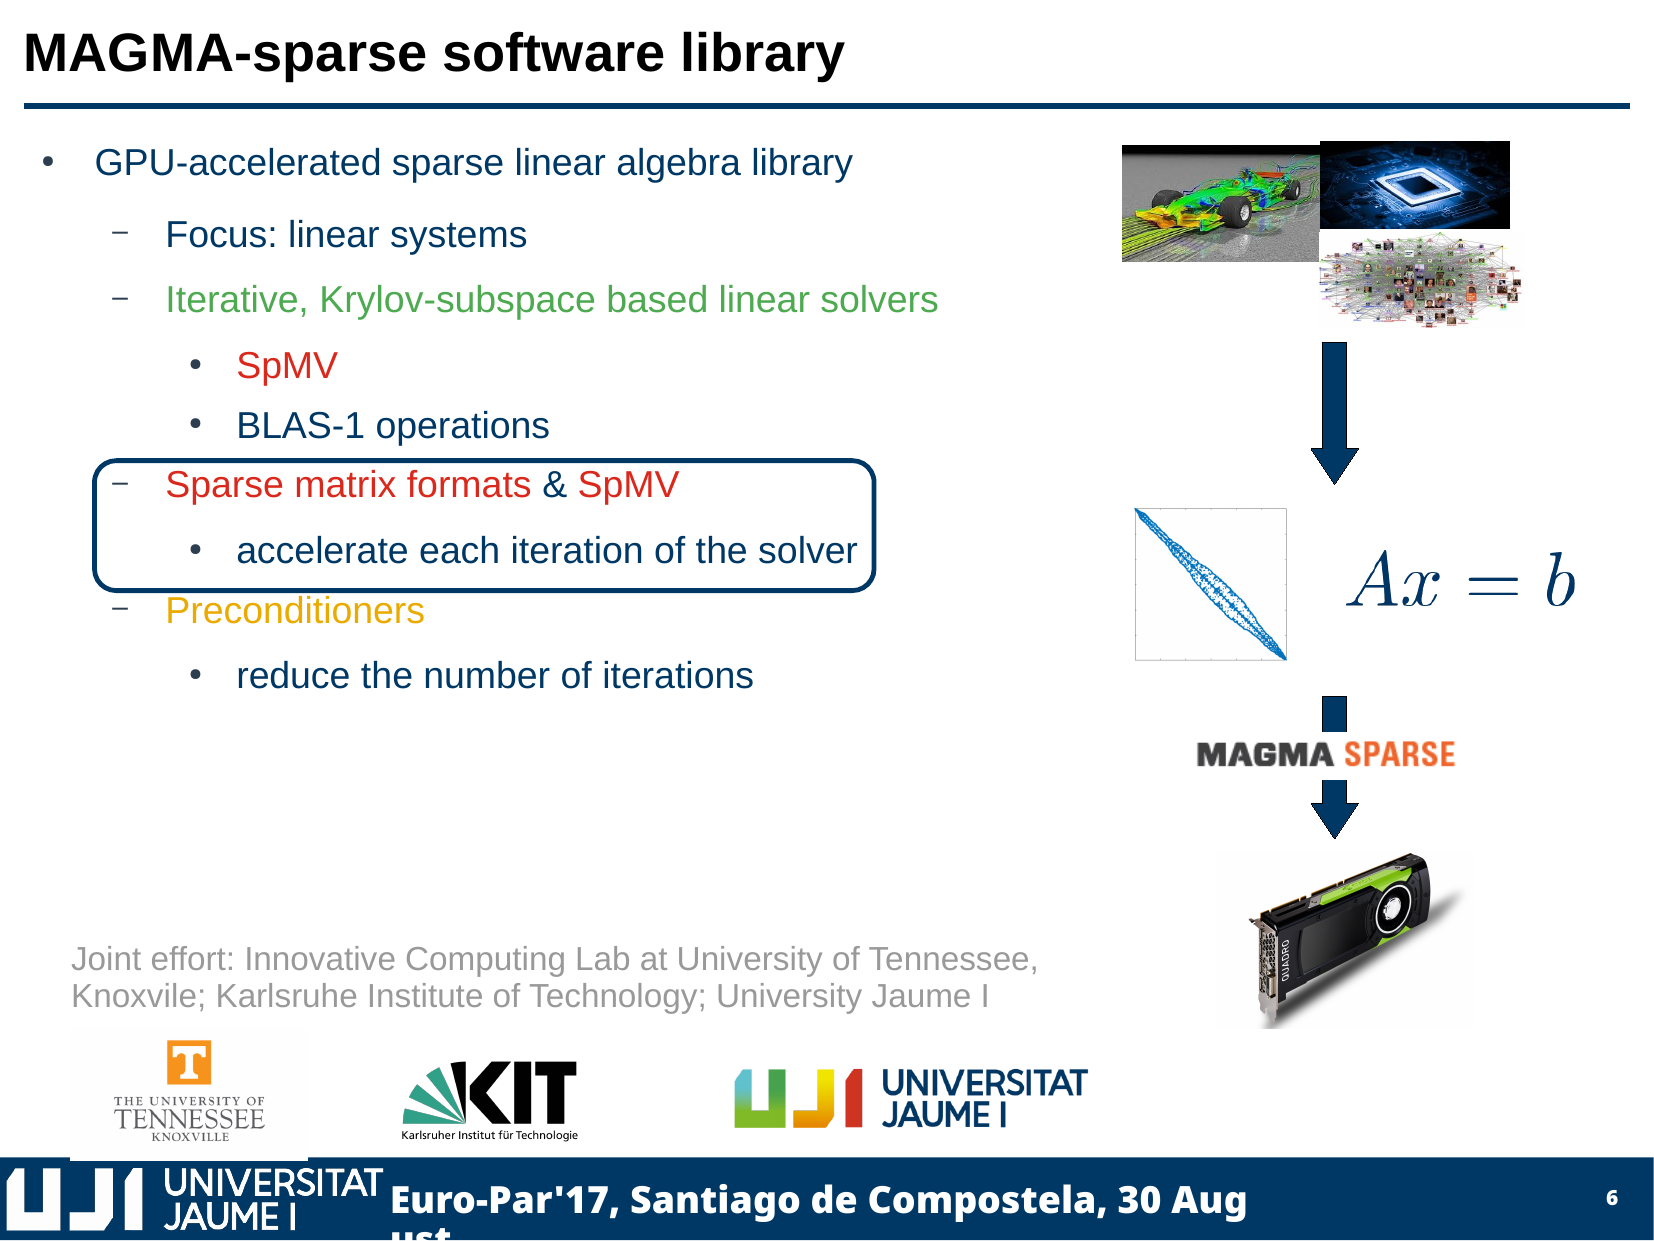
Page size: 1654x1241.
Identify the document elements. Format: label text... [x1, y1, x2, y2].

title MAGMA-sparse software library [23, 0, 1630, 107]
picture [732, 1062, 1094, 1132]
picture [0, 1027, 390, 1241]
picture [1346, 550, 1575, 606]
text_box Joint effort: Innovative Computing Lab at University of Tennessee, Knoxvile; Karlsruhe Institute of Technology; University Jaume I [20, 933, 1099, 1028]
picture [401, 1057, 579, 1146]
text_box [1311, 780, 1359, 839]
picture [1122, 141, 1524, 328]
list GPU-accelerated sparse linear algebra library Focus: linear systems Iterative, Krylov-subspace based linear solvers SpMV BLAS-1 operations Sparse matrix formats & SpMV accelerate each iteration of the solver Preconditioners reduce the number of iterations [23, 141, 1040, 721]
text_box [1322, 696, 1347, 732]
text_box [1311, 342, 1359, 485]
picture [1189, 732, 1465, 780]
picture [1216, 851, 1475, 1029]
picture [1134, 507, 1288, 662]
